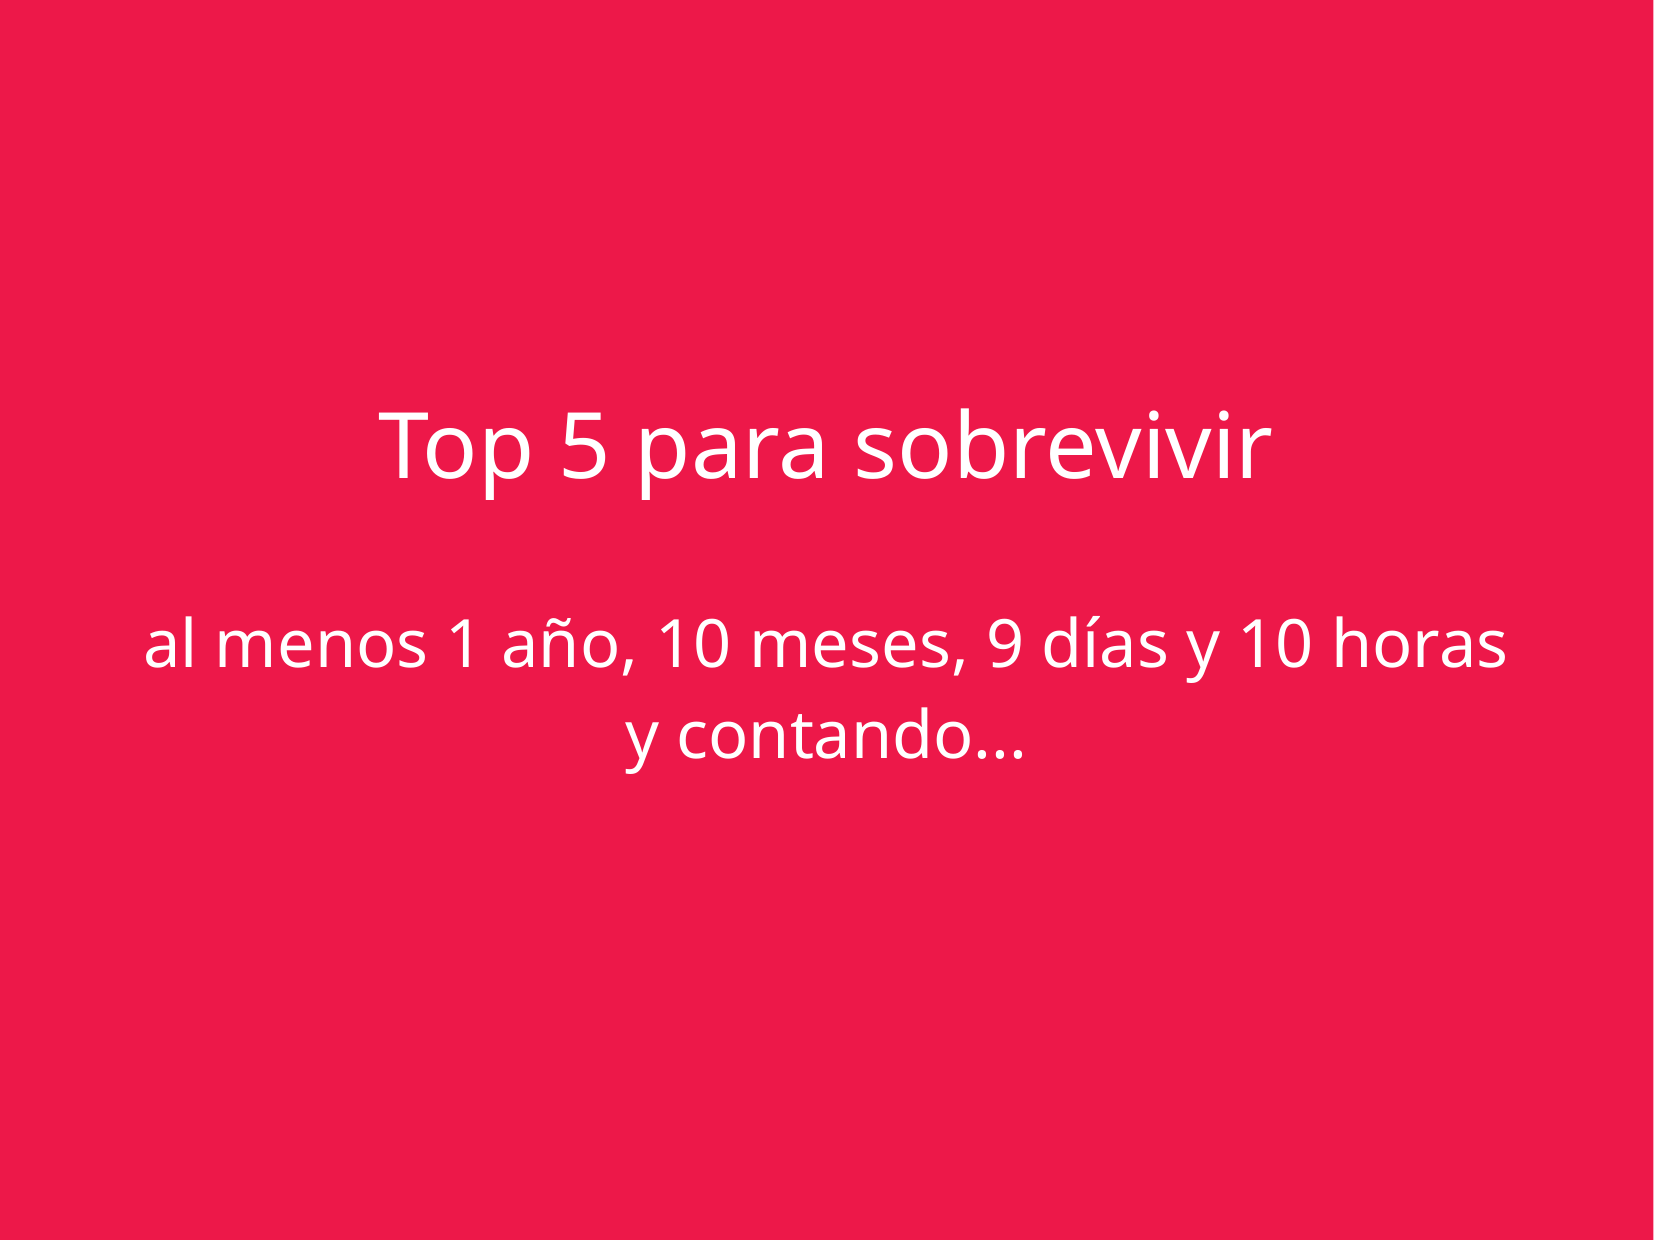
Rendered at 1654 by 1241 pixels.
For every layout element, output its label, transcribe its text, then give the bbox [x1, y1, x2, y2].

subtitle Top 5 para sobrevivir al menos 1 año, 10 meses, 9 días y 10 horas y contando... [82, 56, 1571, 1102]
